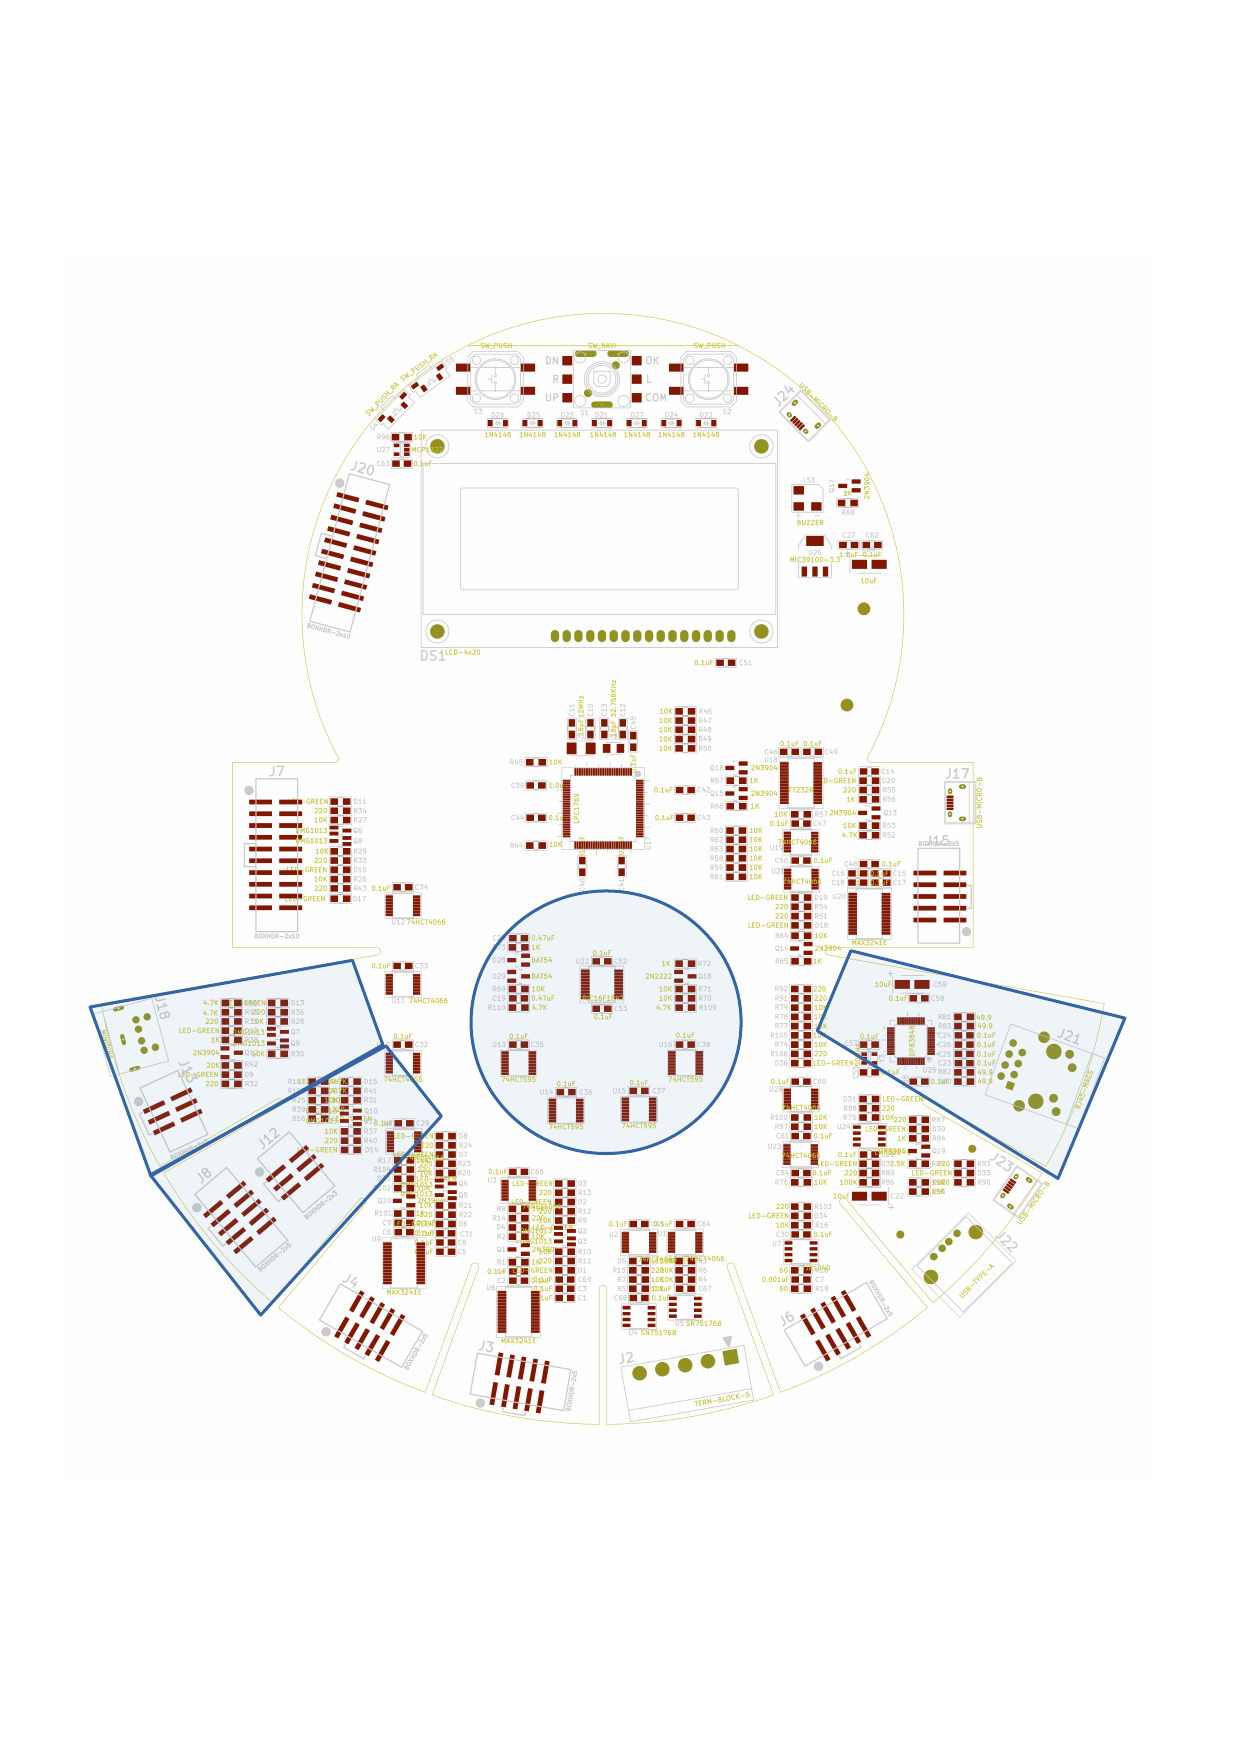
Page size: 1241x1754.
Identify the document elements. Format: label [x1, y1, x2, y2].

text_box [817, 950, 1125, 1179]
text_box [90, 960, 442, 1316]
picture [64, 253, 1150, 1484]
text_box [471, 890, 742, 1154]
